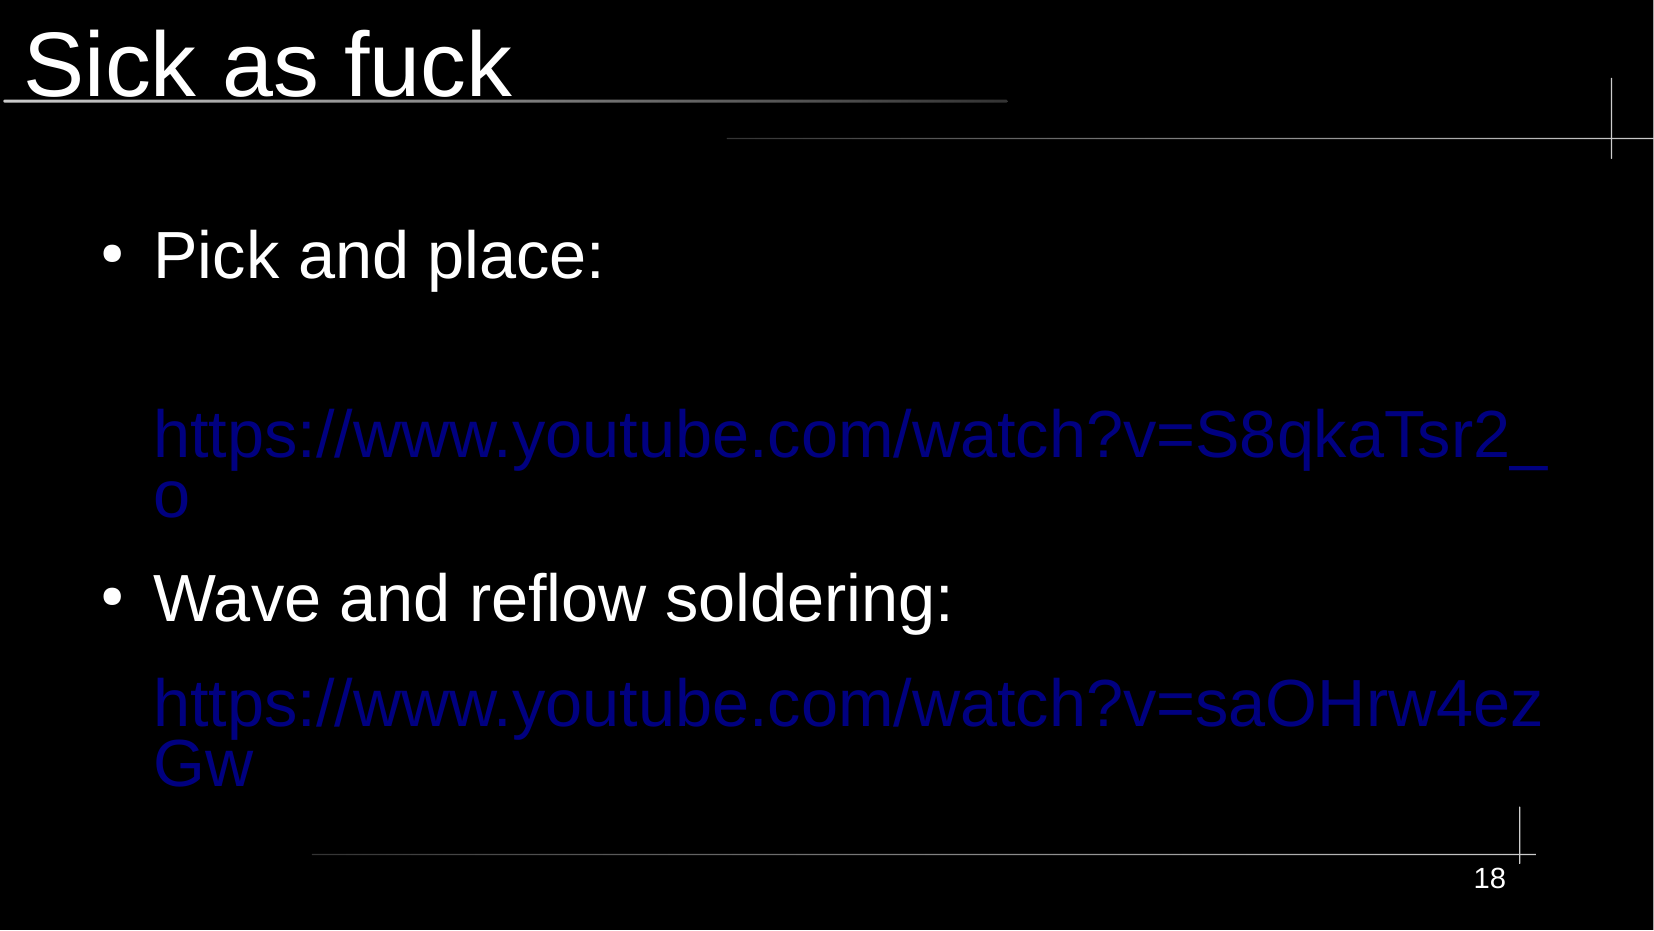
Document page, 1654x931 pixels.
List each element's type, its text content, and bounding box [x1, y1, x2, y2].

list Pick and place: https://www.youtube.com/watch?v=S8qkaTsr2_o Wave and reflow soldering: https://www.youtube.com/watch?v=saOHrw4ezGw [82, 217, 1571, 758]
title Sick as fuck [23, 11, 1589, 119]
